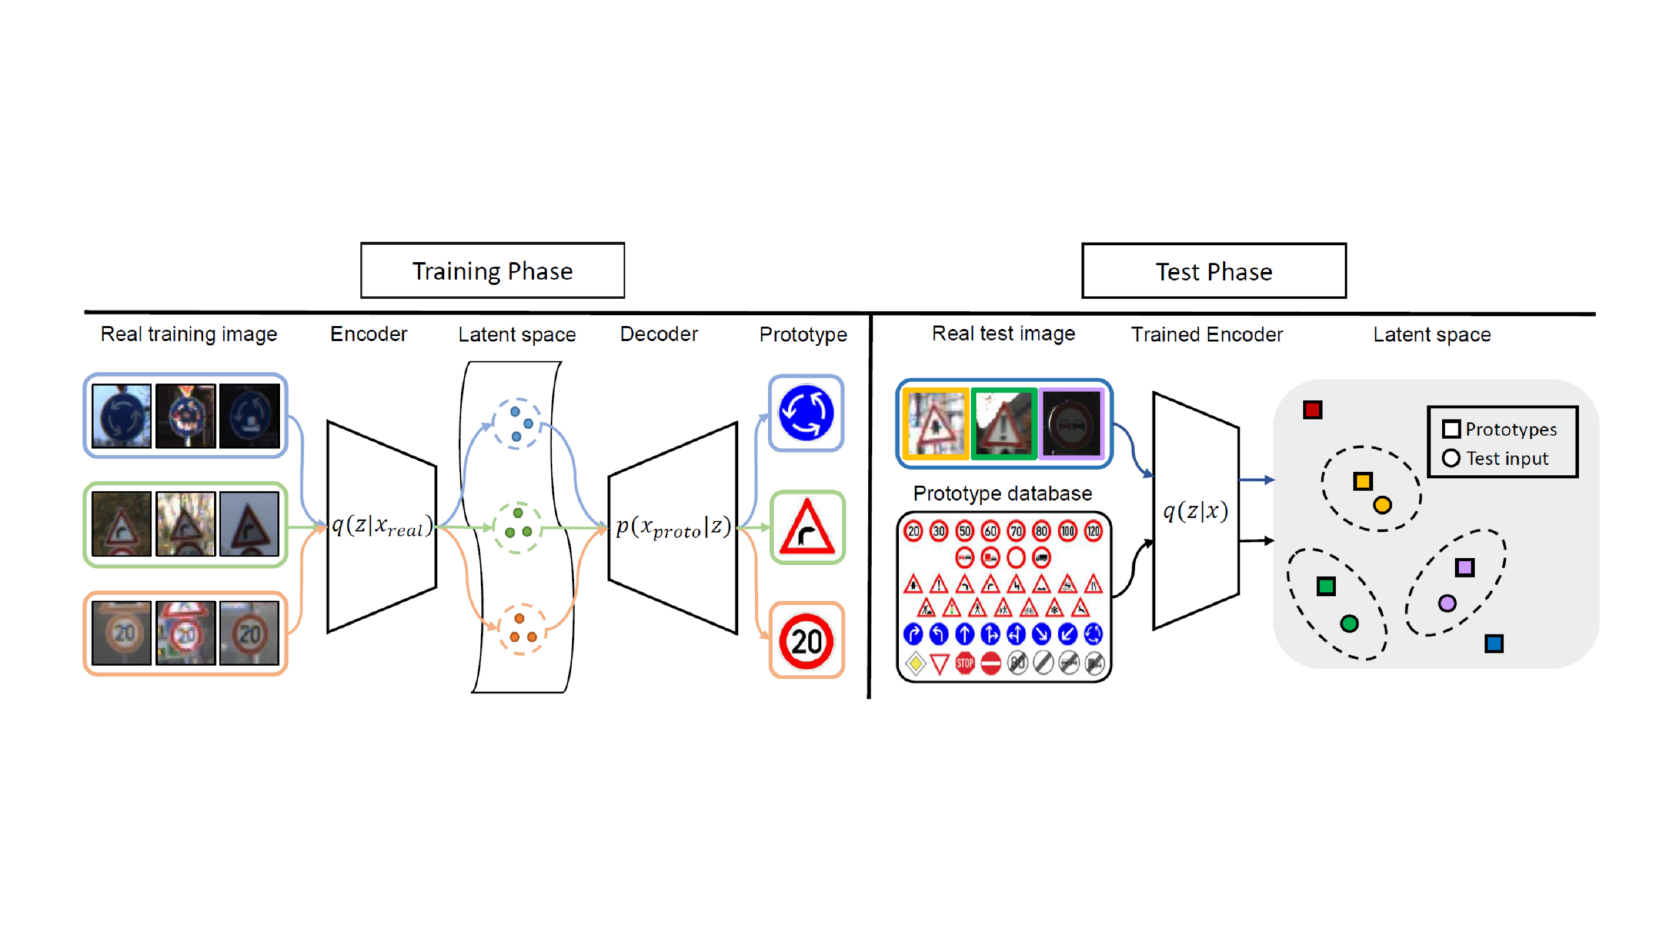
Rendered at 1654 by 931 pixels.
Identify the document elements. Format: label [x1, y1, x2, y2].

picture [67, 232, 1606, 706]
